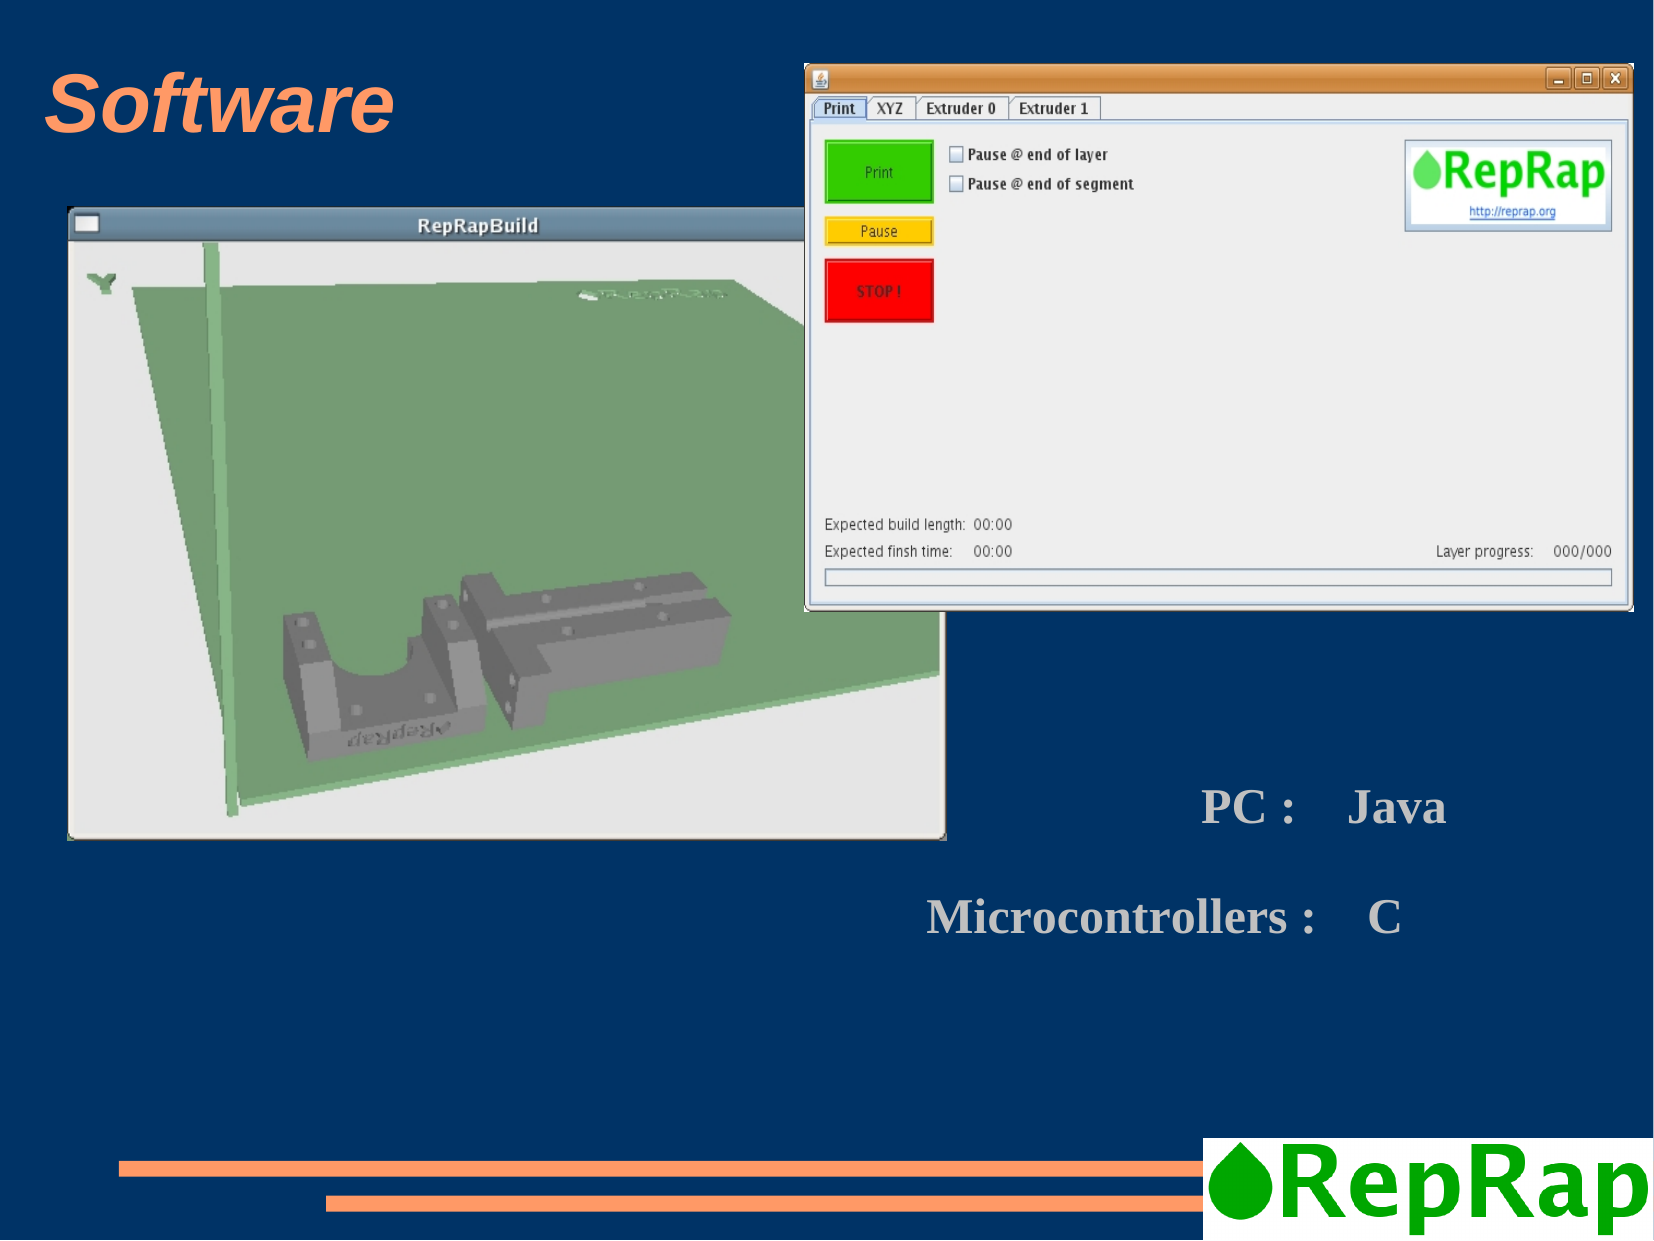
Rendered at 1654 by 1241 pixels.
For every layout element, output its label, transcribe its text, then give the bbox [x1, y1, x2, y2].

picture [1203, 1138, 1654, 1241]
text_box PC : Java Microcontrollers : C [926, 778, 1654, 1103]
title Software [44, 0, 1574, 208]
picture [67, 63, 1634, 842]
